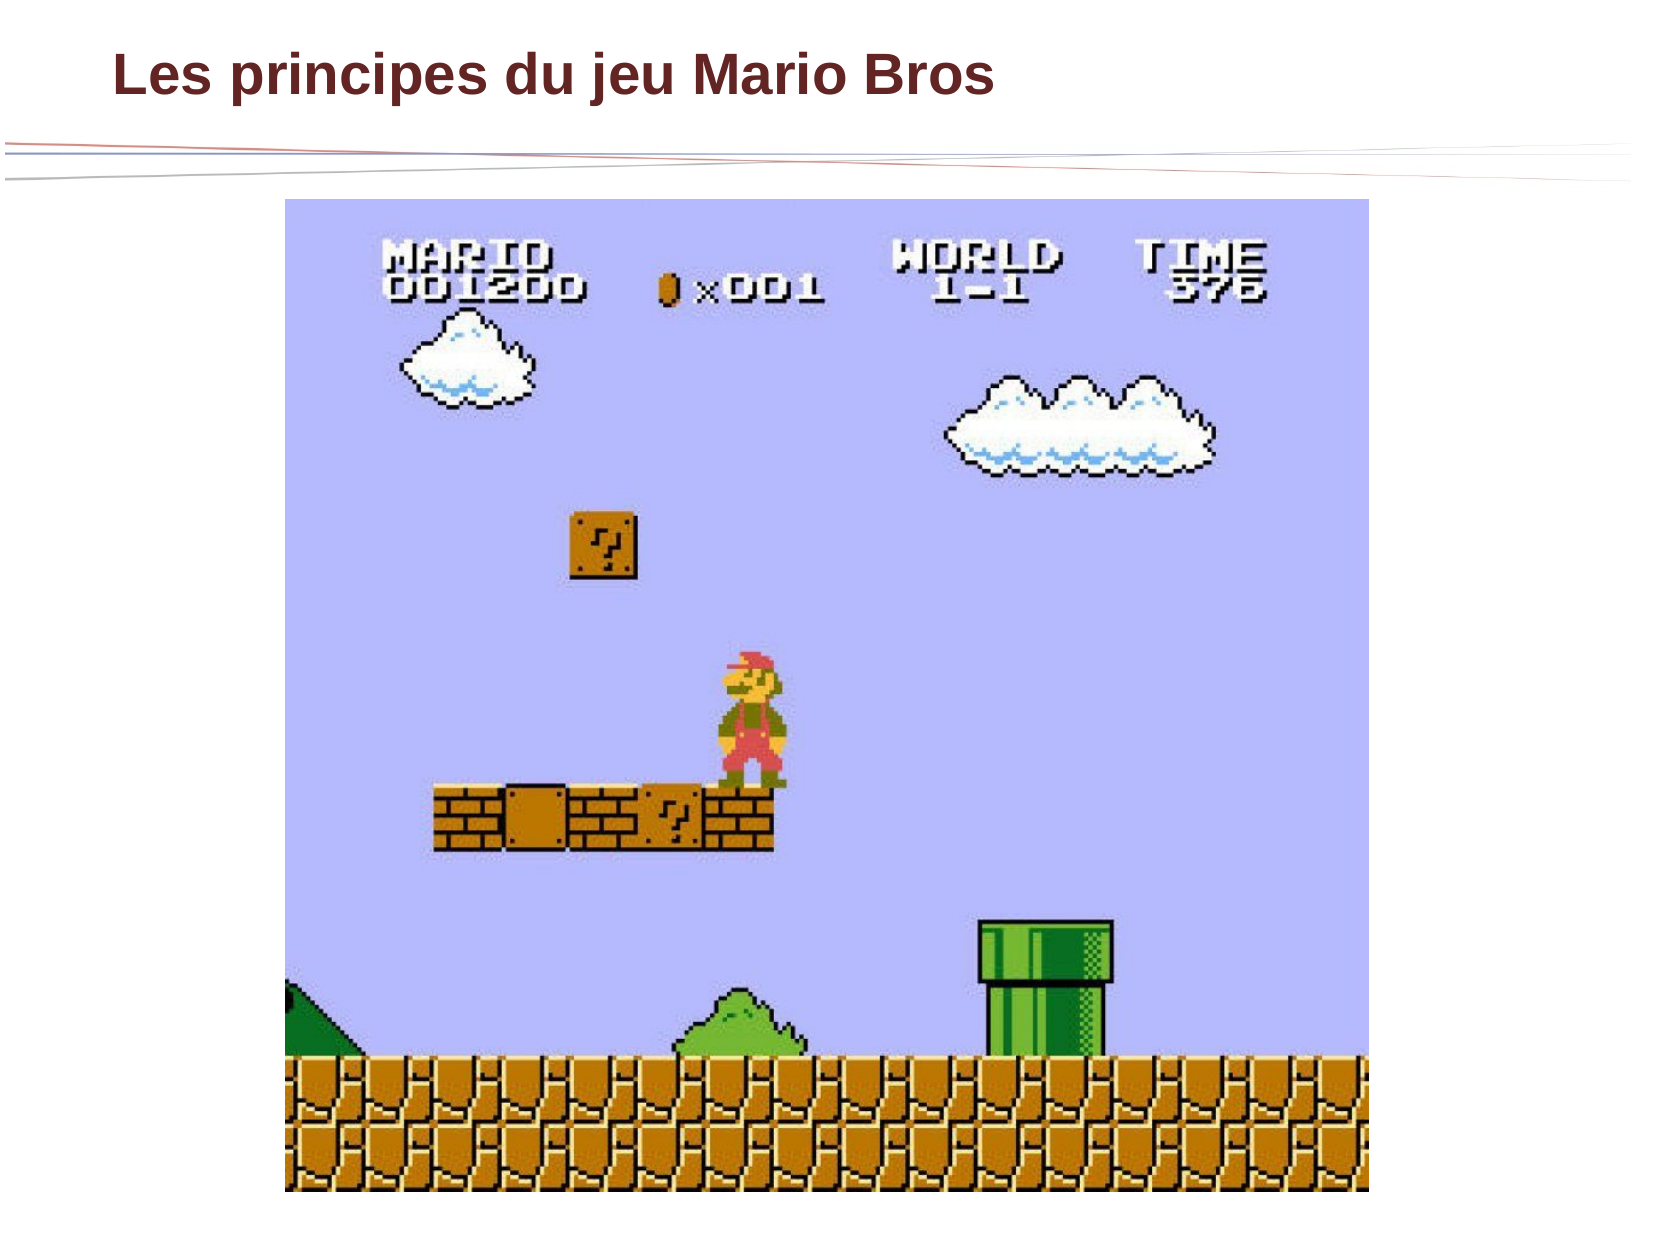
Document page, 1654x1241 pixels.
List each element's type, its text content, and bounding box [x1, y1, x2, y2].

title Les principes du jeu Mario Bros [0, 11, 1111, 130]
picture [5, 133, 1631, 1192]
